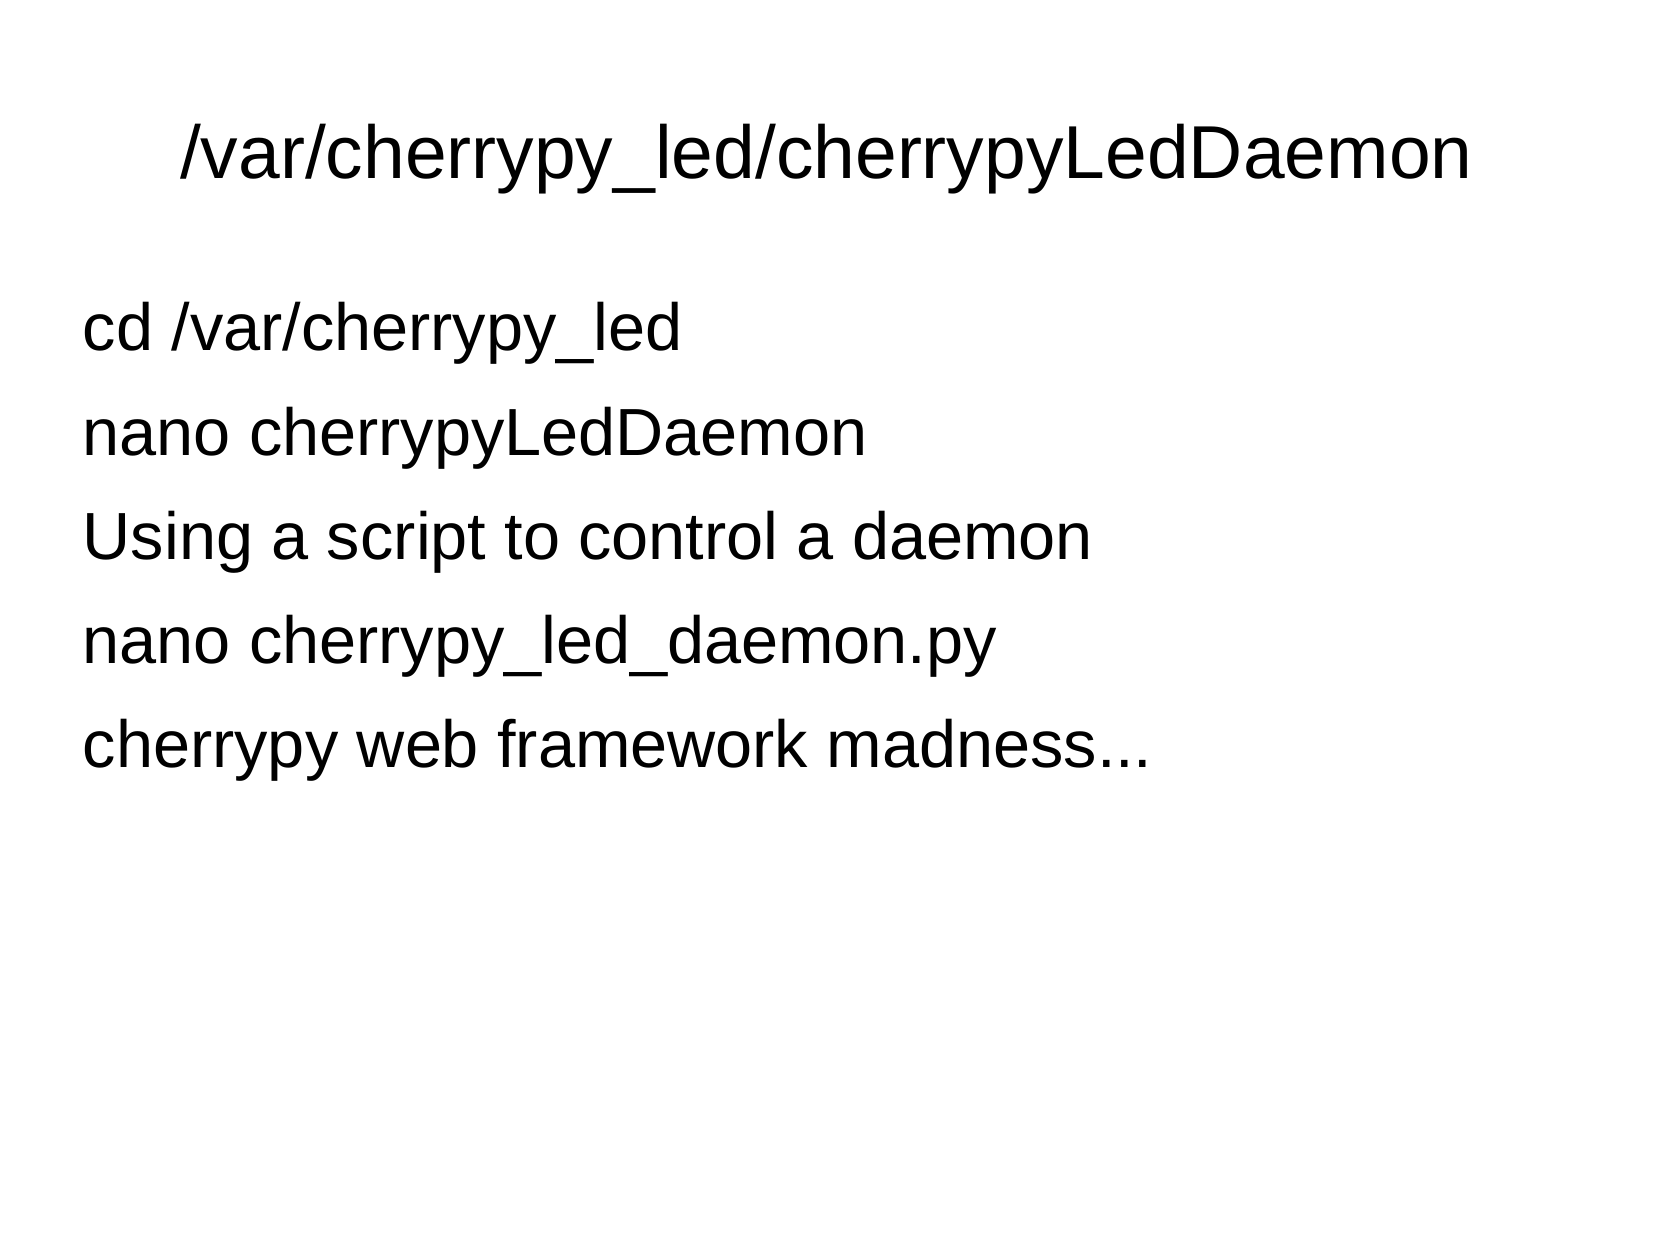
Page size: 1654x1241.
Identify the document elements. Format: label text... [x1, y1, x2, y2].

title /var/cherrypy_led/cherrypyLedDaemon [82, 49, 1571, 257]
list cd /var/cherrypy_led nano cherrypyLedDaemon Using a script to control a daemon nano cherrypy_led_daemon.py cherrypy web framework madness... [82, 290, 1538, 1010]
